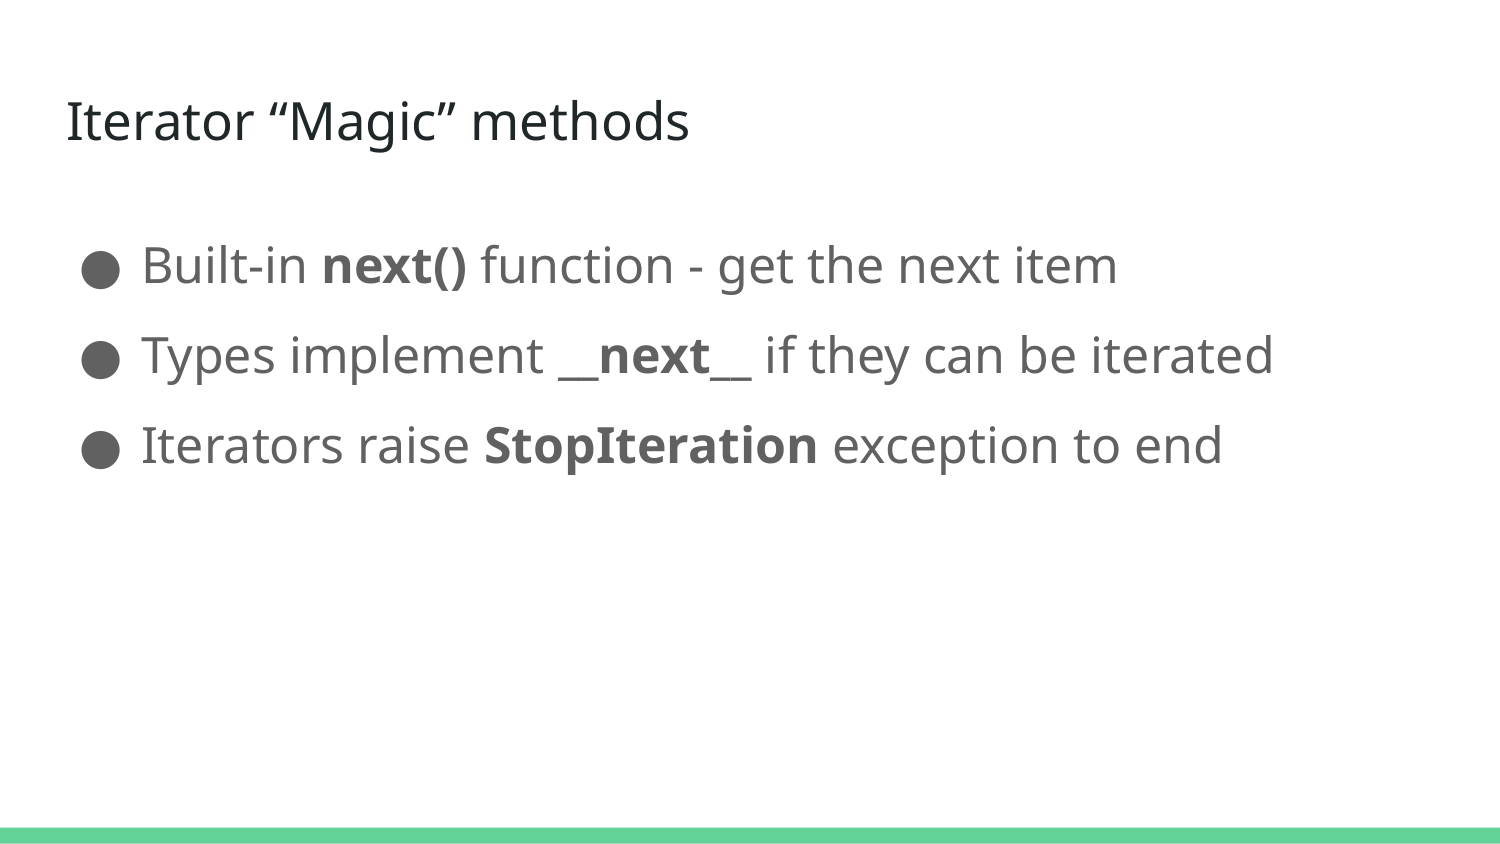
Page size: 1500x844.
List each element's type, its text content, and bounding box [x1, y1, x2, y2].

title Iterator “Magic” methods [51, 72, 1449, 167]
list Built-in next() function - get the next item Types implement __next__ if they can be iterated Iterators raise StopIteration exception to end [51, 189, 1449, 750]
